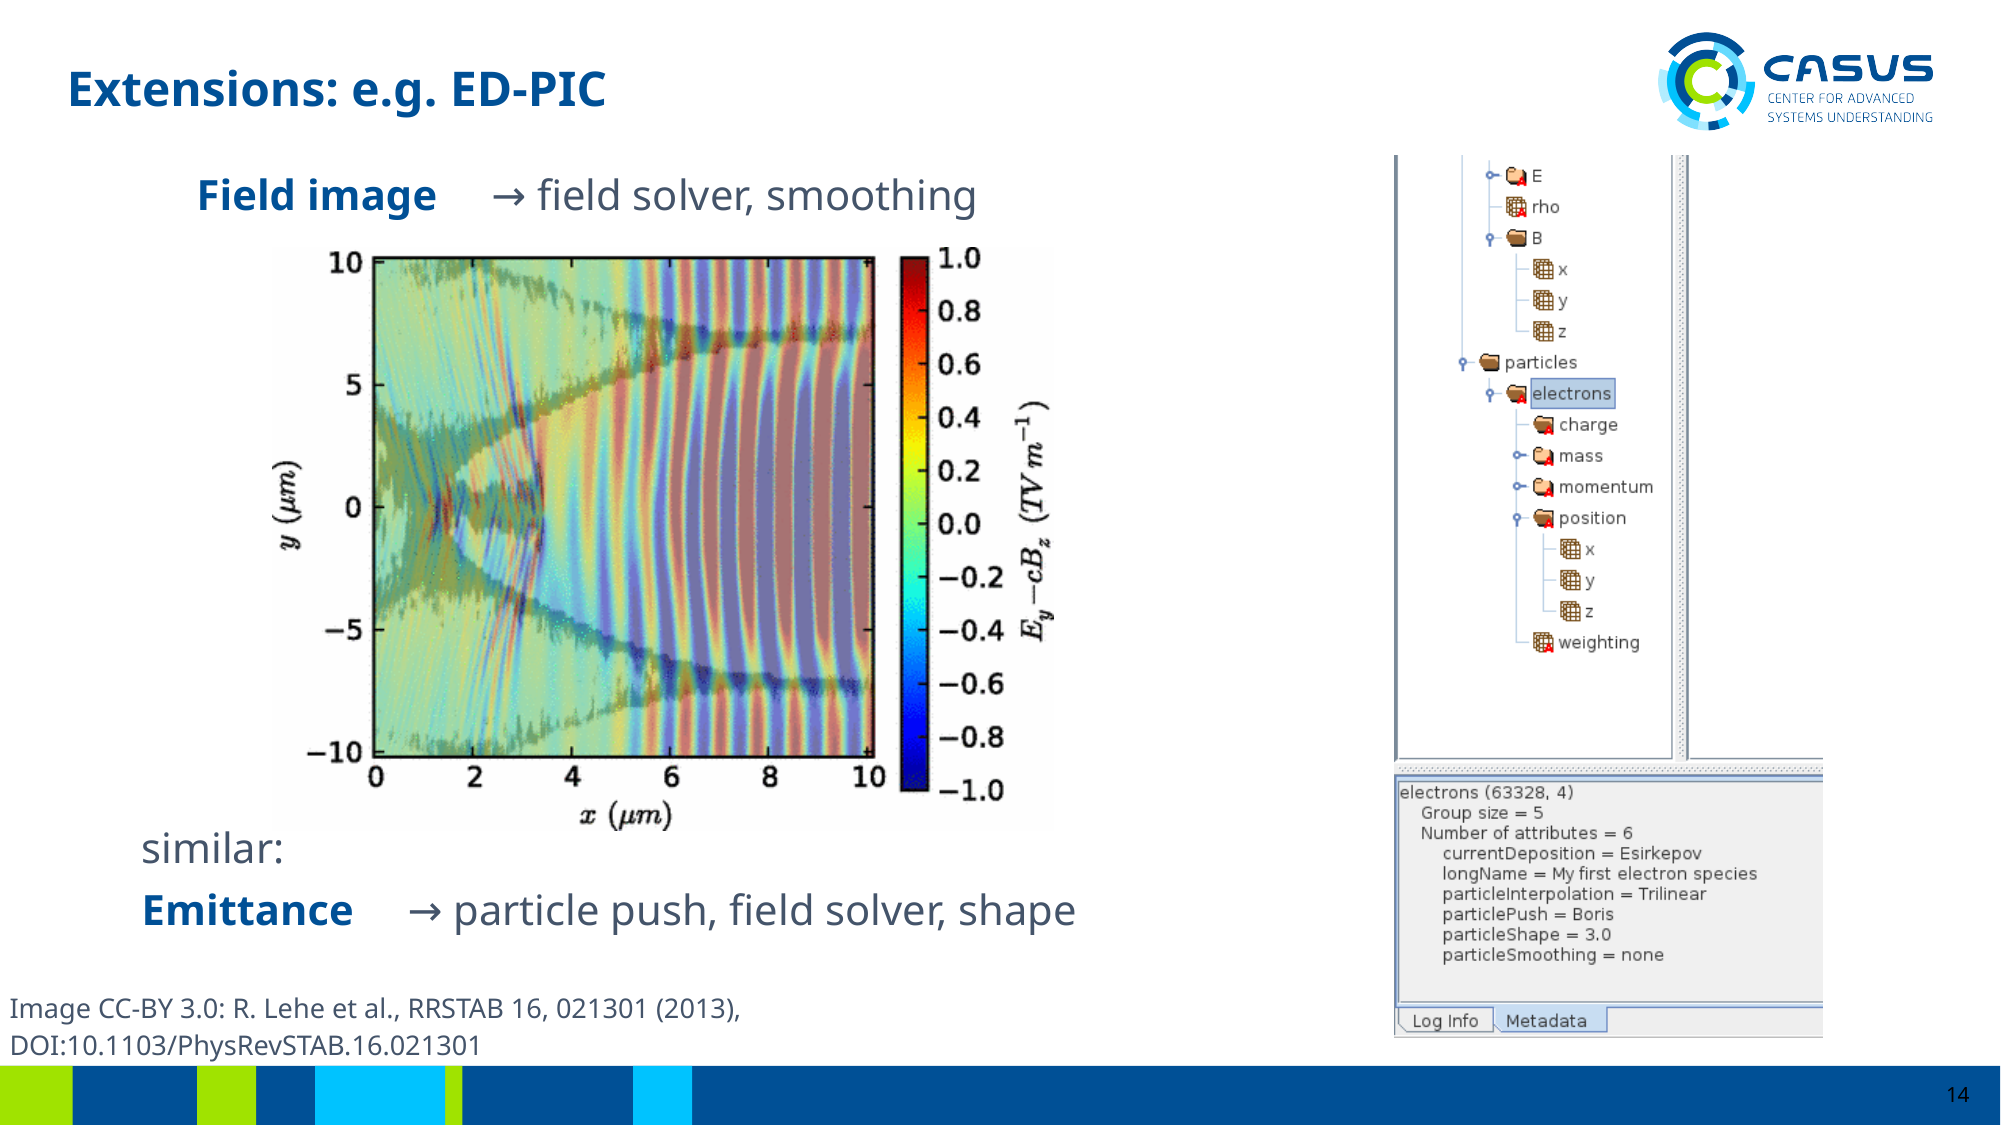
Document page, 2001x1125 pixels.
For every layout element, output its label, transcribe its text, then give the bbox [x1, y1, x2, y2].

list Field image → field solver, smoothing [196, 159, 1087, 260]
picture [1658, 32, 1933, 131]
title Extensions: e.g. ED-PIC [66, 54, 1621, 121]
picture [272, 247, 1054, 812]
list similar: Emittance → particle push, field solver, shape [141, 812, 1112, 1000]
text_box Image CC-BY 3.0: R. Lehe et al., RRSTAB 16, 021301 (2013), DOI:10.1103/PhysRevSTAB.16.021301 [0, 982, 835, 1081]
picture [1394, 155, 1823, 1038]
